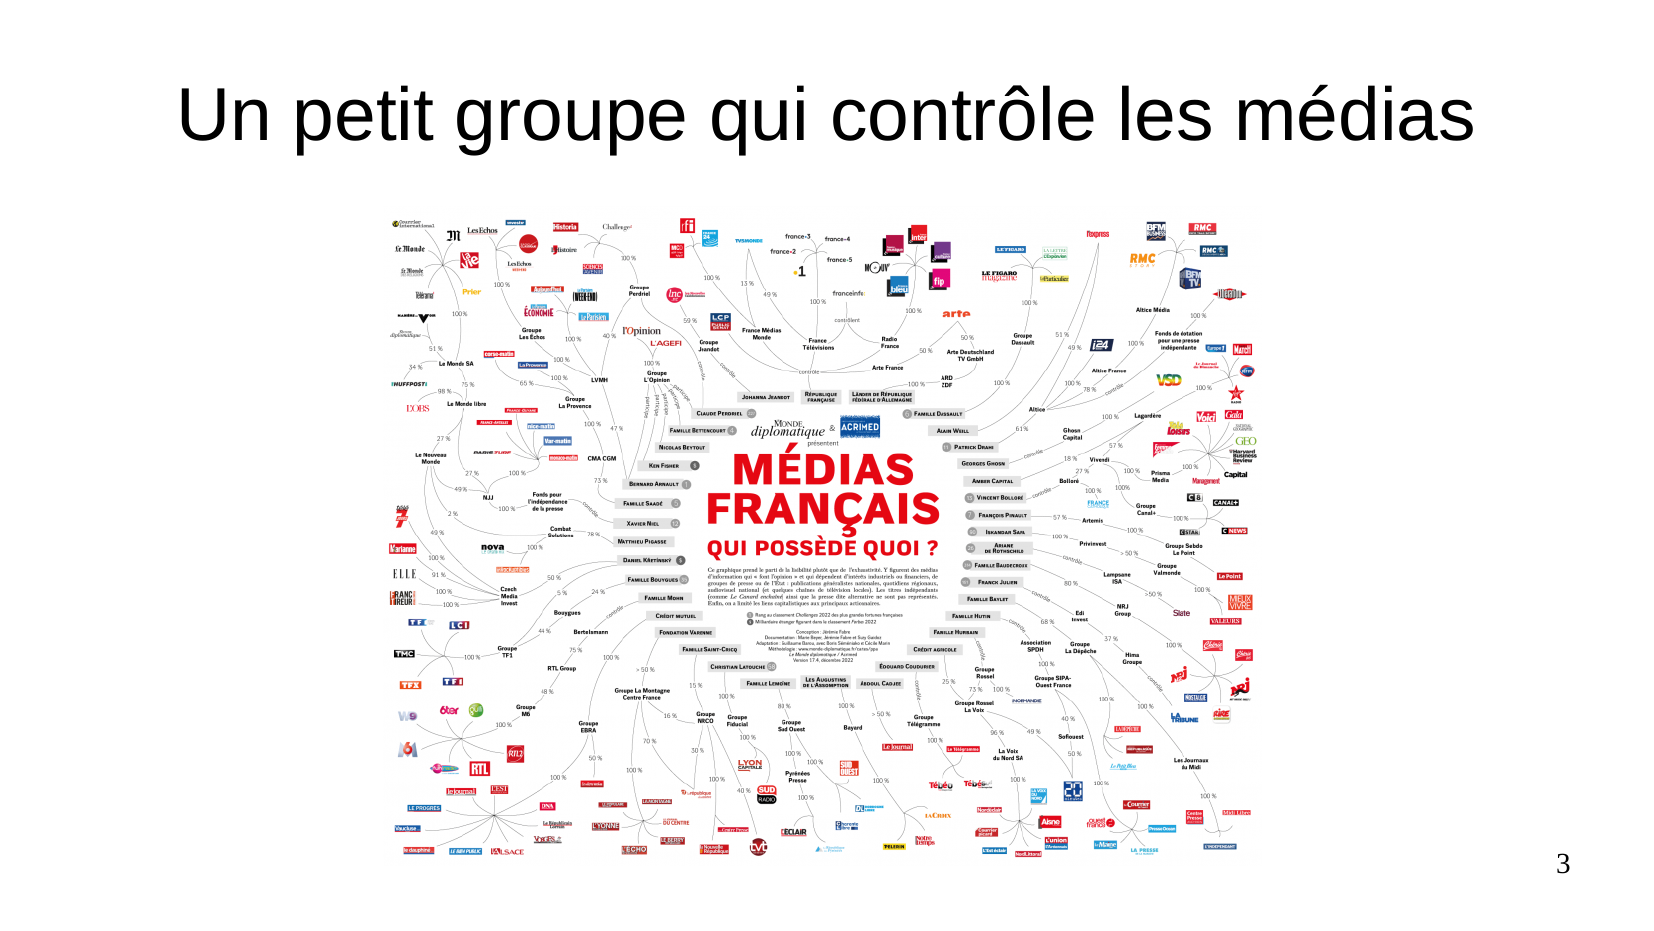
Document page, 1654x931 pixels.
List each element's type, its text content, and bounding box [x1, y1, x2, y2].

picture [383, 206, 1262, 866]
title Un petit groupe qui contrôle les médias [82, 37, 1571, 193]
